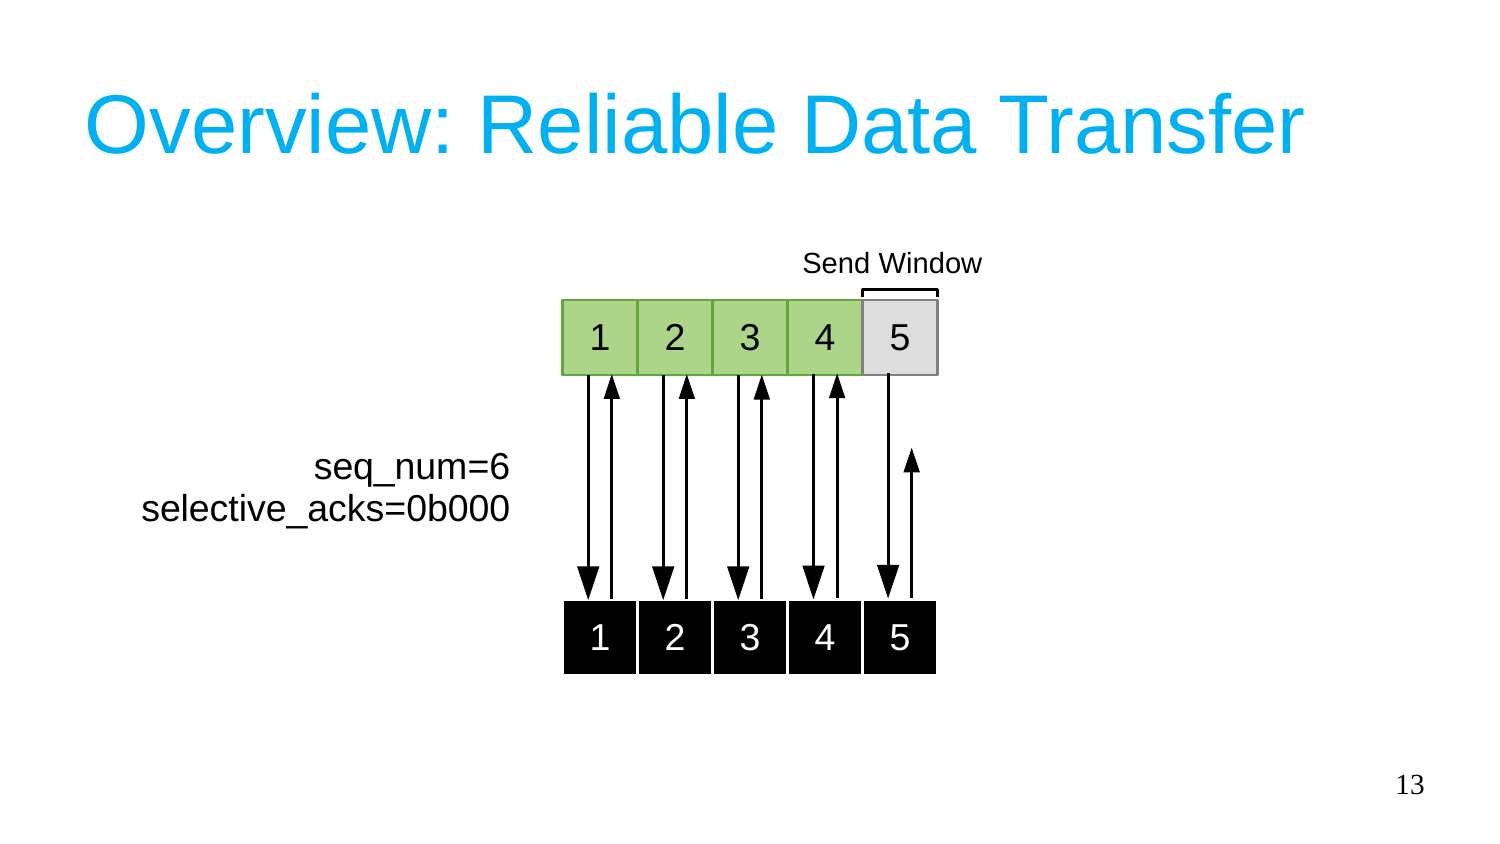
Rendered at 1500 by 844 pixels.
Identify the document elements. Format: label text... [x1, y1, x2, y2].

text_box 1 [562, 300, 637, 376]
title Overview: Reliable Data Transfer [69, 44, 1364, 208]
text_box seq_num=6 selective_acks=0b000 [75, 438, 526, 537]
text_box 4 [787, 600, 862, 676]
text_box 3 [712, 300, 787, 376]
text_box 5 [862, 600, 938, 676]
text_box 5 [862, 300, 938, 376]
text_box 2 [637, 300, 712, 376]
text_box Send Window [787, 240, 1013, 297]
text_box 4 [787, 300, 862, 376]
text_box 1 [562, 600, 637, 676]
text_box 3 [712, 600, 787, 676]
text_box 2 [637, 600, 712, 676]
